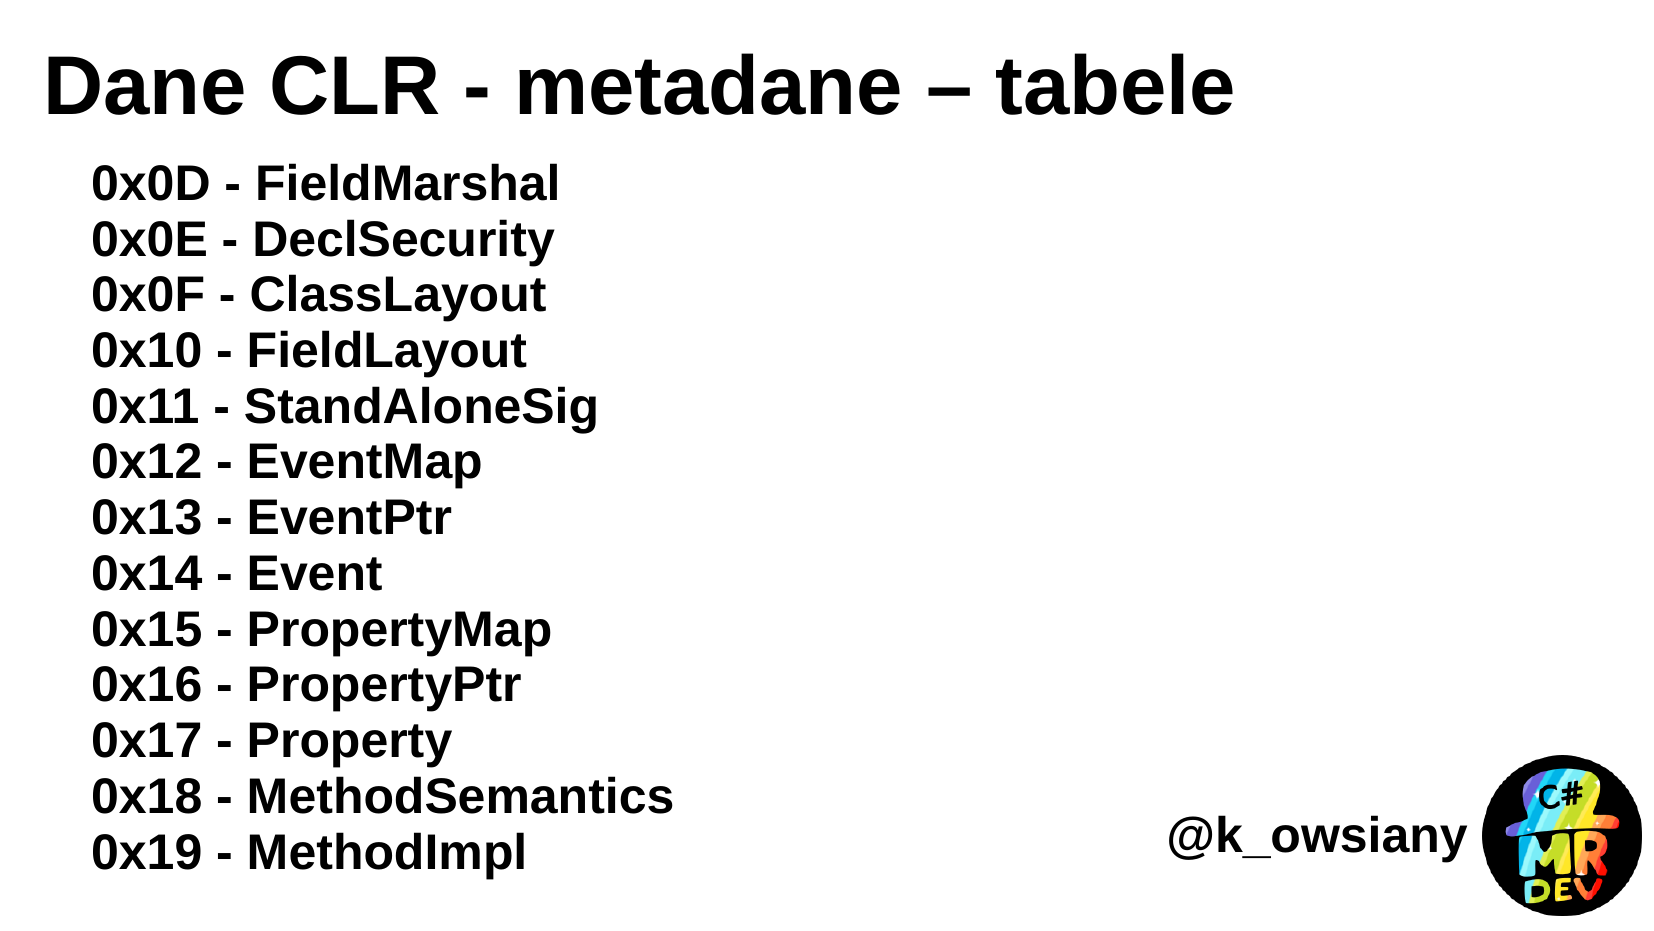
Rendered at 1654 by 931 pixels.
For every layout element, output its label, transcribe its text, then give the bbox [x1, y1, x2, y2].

picture [1482, 755, 1642, 916]
text_box 0x0D - FieldMarshal 0x0E - DeclSecurity 0x0F - ClassLayout 0x10 - FieldLayout 0x11 - StandAloneSig 0x12 - EventMap 0x13 - EventPtr 0x14 - Event 0x15 - PropertyMap 0x16 - PropertyPtr 0x17 - Property 0x18 - MethodSemantics 0x19 - MethodImpl [2, 147, 1115, 888]
text_box Dane CLR - metadane – tabele [28, 31, 1494, 140]
